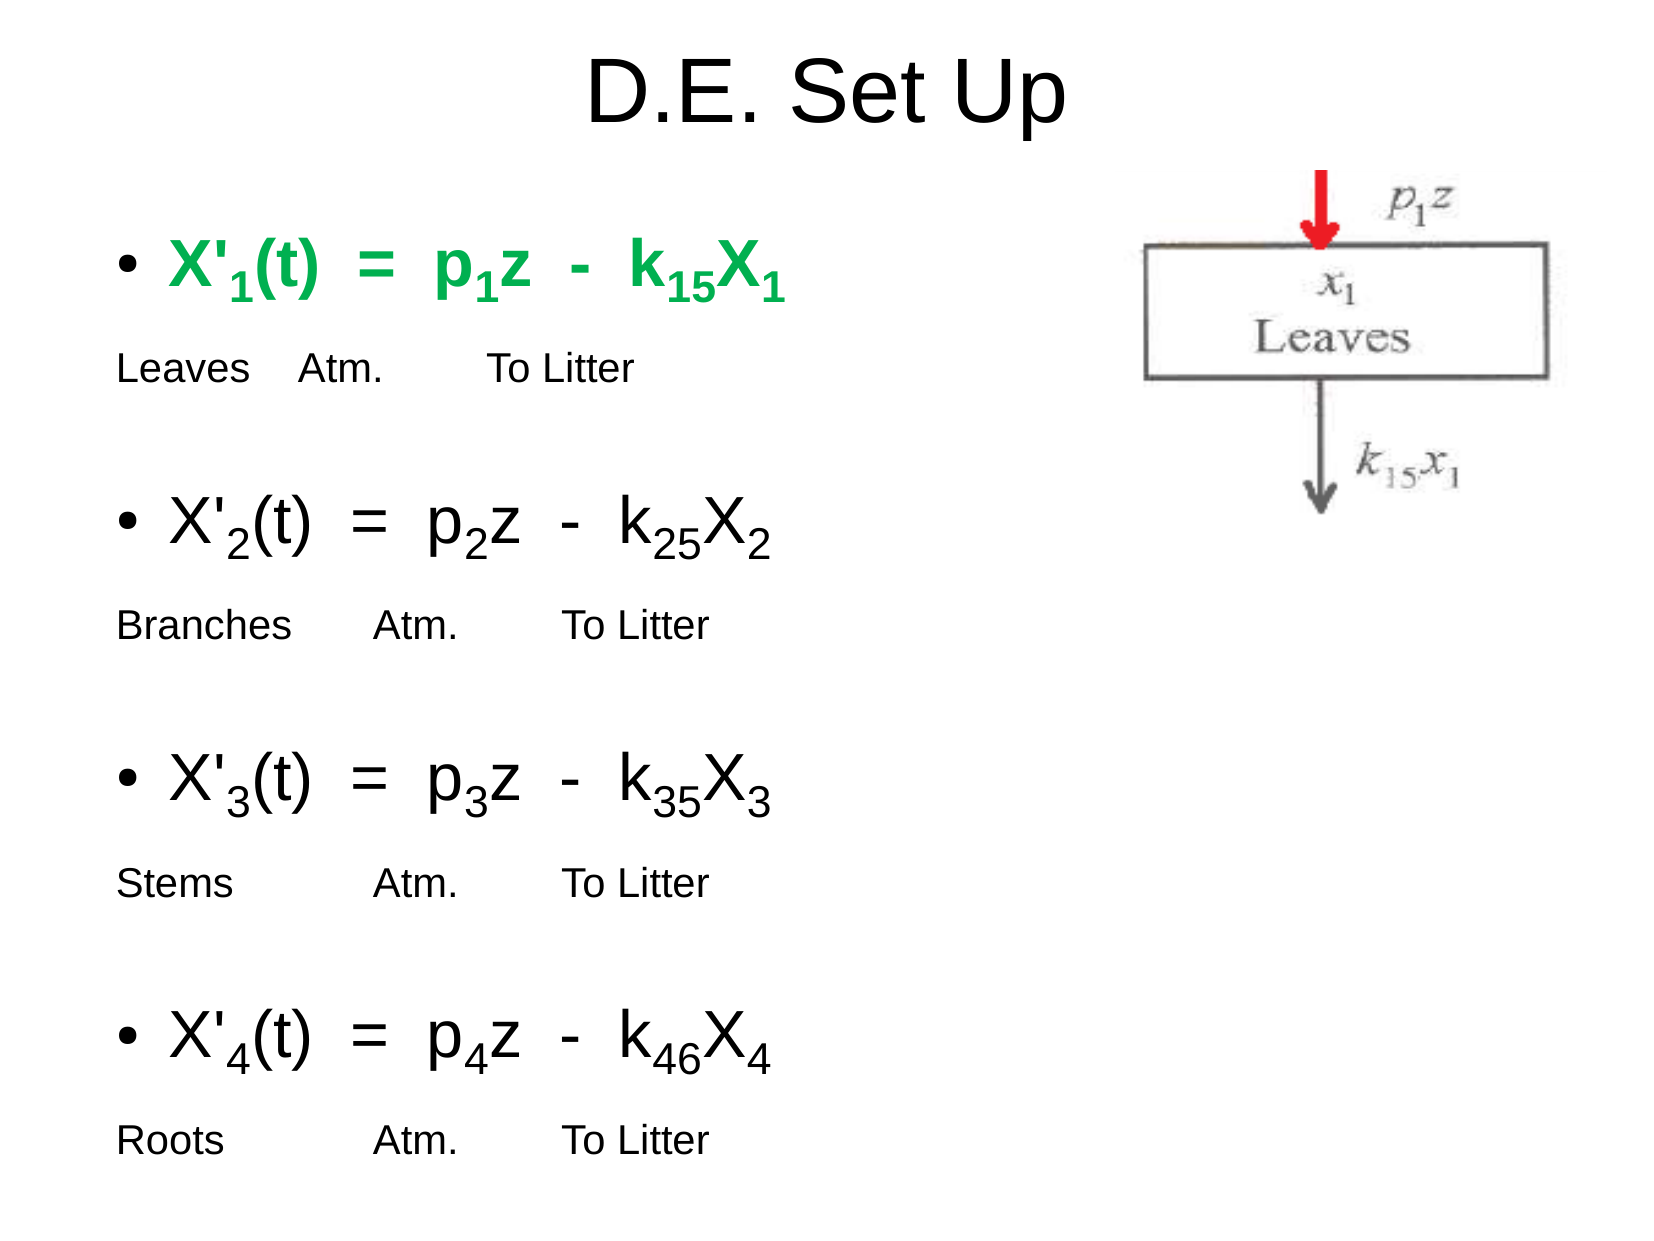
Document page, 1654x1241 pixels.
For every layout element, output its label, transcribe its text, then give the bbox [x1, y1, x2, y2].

list X'1(t) = p1z - k15X1 Leaves Atm. To Litter X'2(t) = p2z - k25X2 Branches Atm. To Litter X'3(t) = p3z - k35X3 Stems Atm. To Litter X'4(t) = p4z - k46X4 Roots Atm. To Litter [80, 219, 1536, 1170]
title D.E. Set Up [82, 5, 1571, 166]
picture [1115, 170, 1607, 525]
